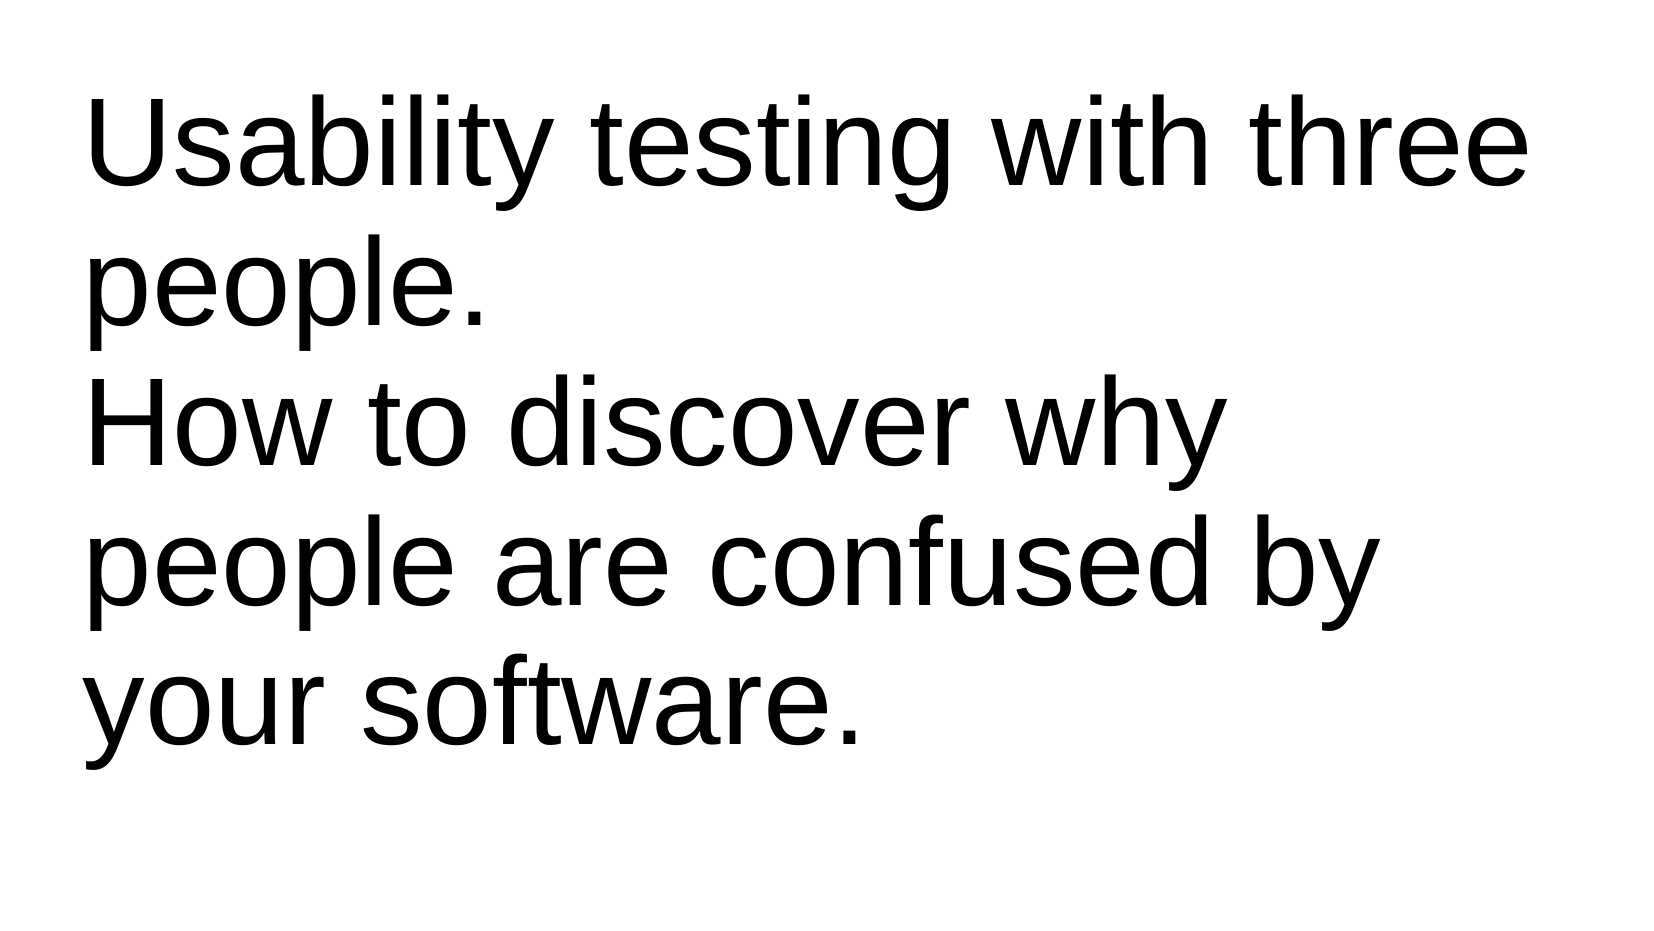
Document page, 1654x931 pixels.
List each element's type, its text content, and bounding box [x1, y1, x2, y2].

title Usability testing with three people. How to discover why people are confused by your software. [82, 72, 1571, 772]
